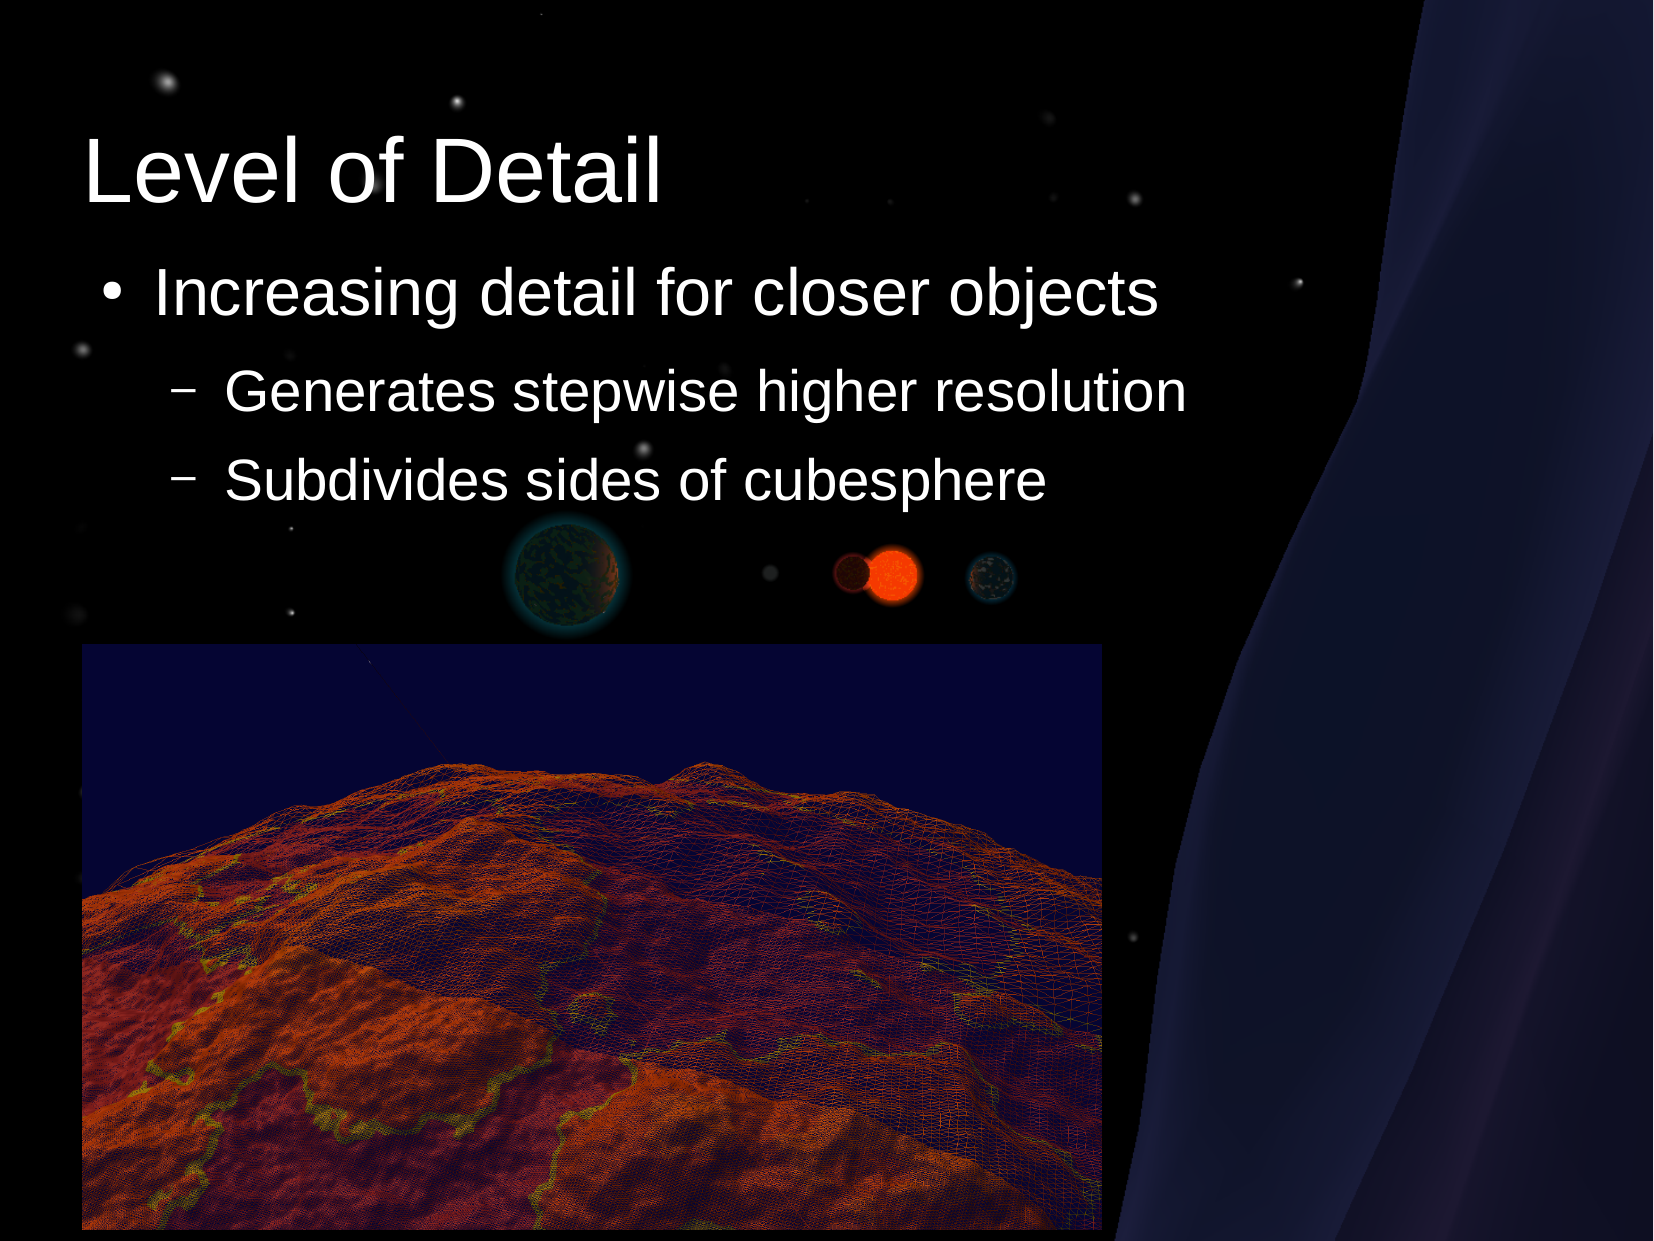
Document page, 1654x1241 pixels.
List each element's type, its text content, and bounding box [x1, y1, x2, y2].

title Level of Detail [82, 67, 1571, 255]
list Increasing detail for closer objects Generates stepwise higher resolution Subdivides sides of cubesphere [82, 255, 1571, 698]
picture [0, 0, 1654, 1241]
